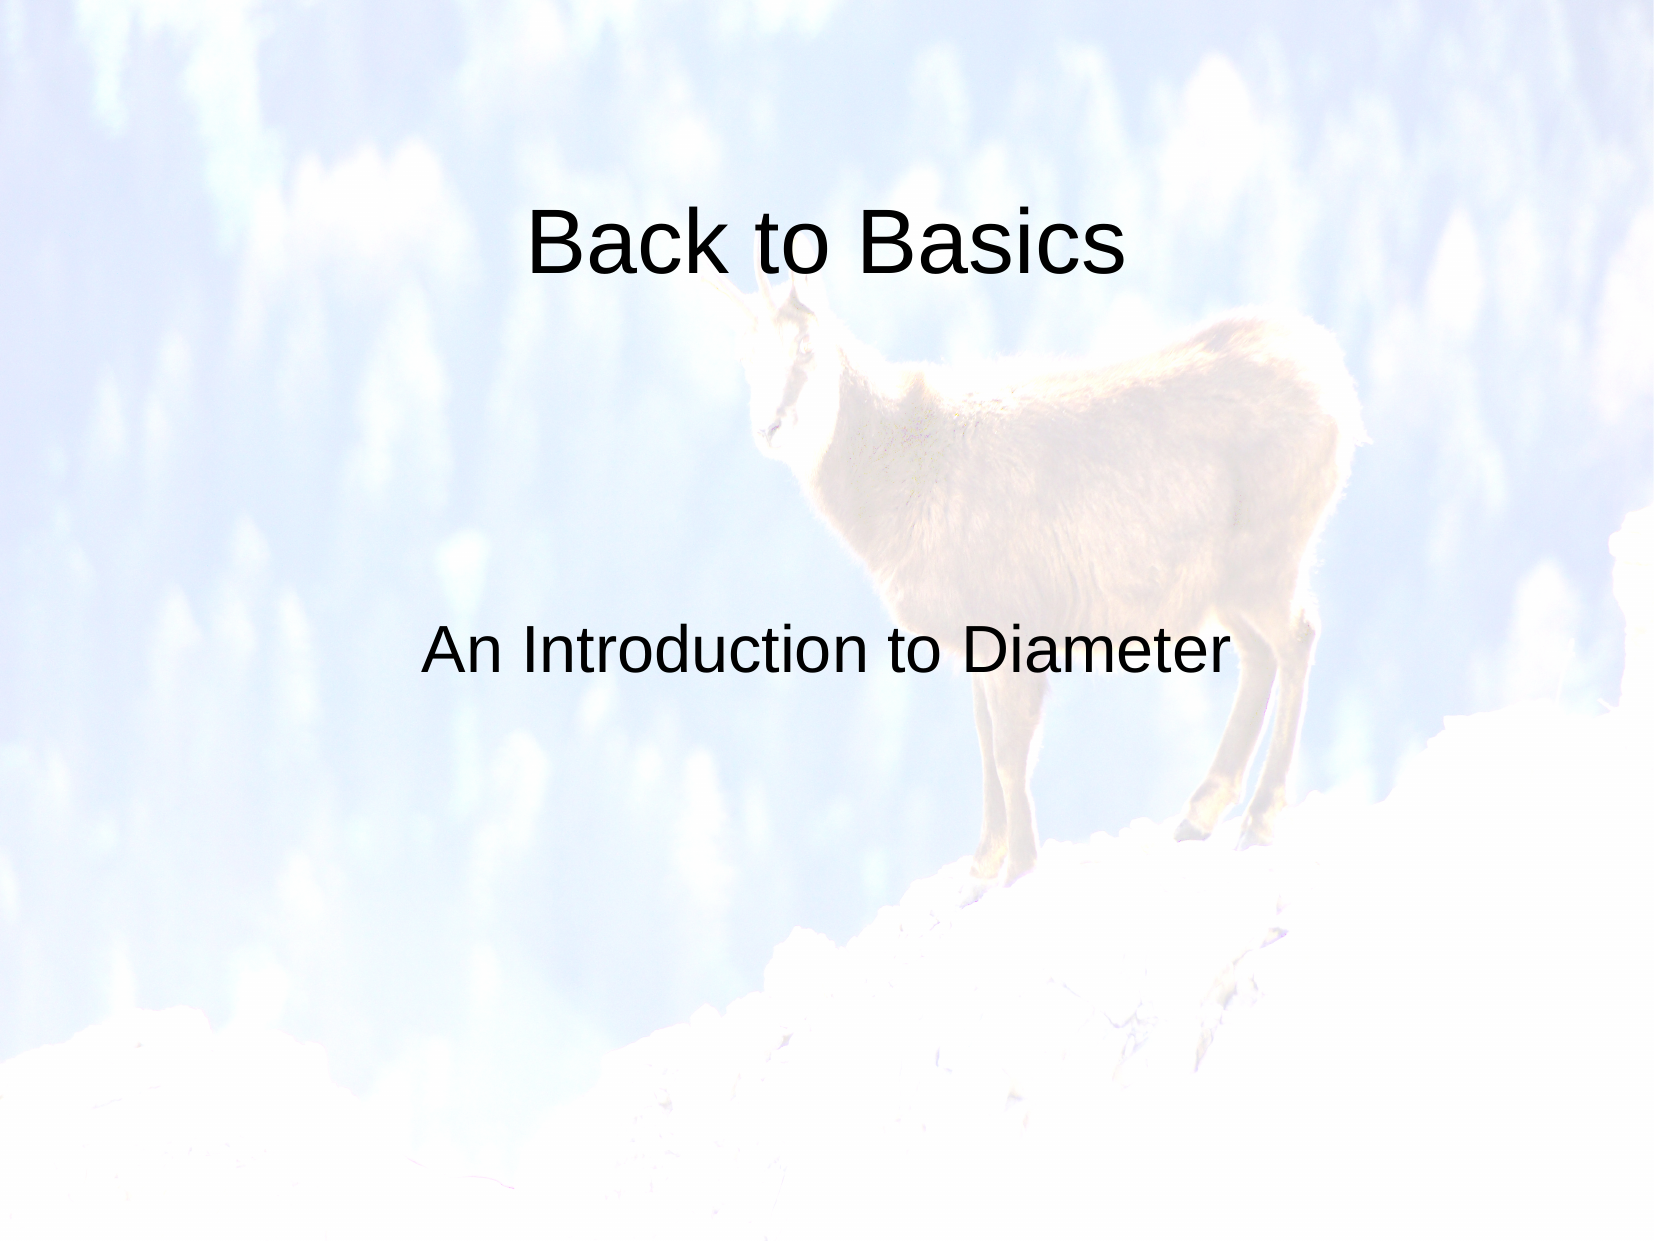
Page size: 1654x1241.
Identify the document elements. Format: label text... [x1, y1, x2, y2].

title Back to Basics [82, 137, 1571, 290]
subtitle An Introduction to Diameter [82, 290, 1571, 1010]
picture [0, 0, 1654, 1241]
